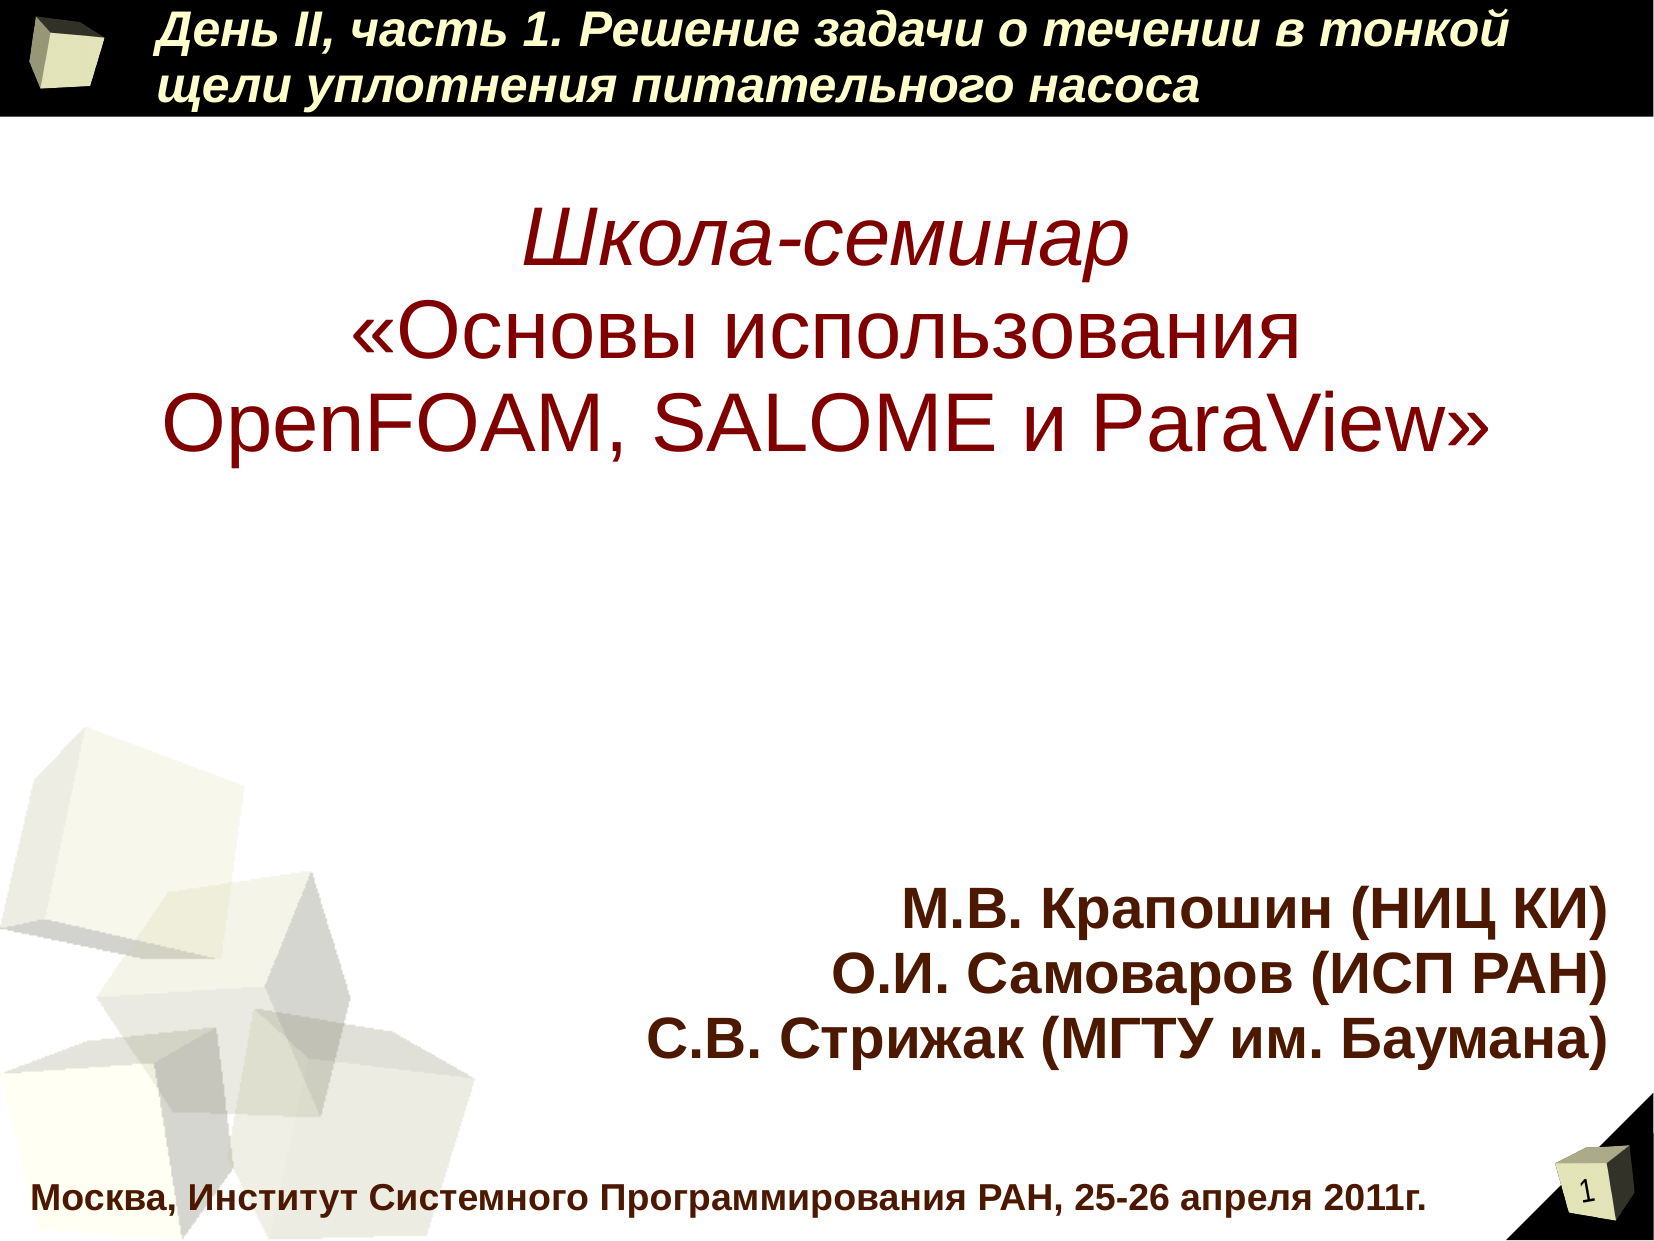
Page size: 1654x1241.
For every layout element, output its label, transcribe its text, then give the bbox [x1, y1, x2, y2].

picture [0, 726, 477, 1241]
text_box Школа-семинар «Основы использования OpenFOAM, SALOME и ParaView» [0, 183, 1654, 473]
text_box М.В. Крапошин (НИЦ КИ) О.И. Самоваров (ИСП РАН) С.В. Стрижак (МГТУ им. Баумана) [147, 868, 1625, 1078]
picture [464, 1193, 472, 1198]
